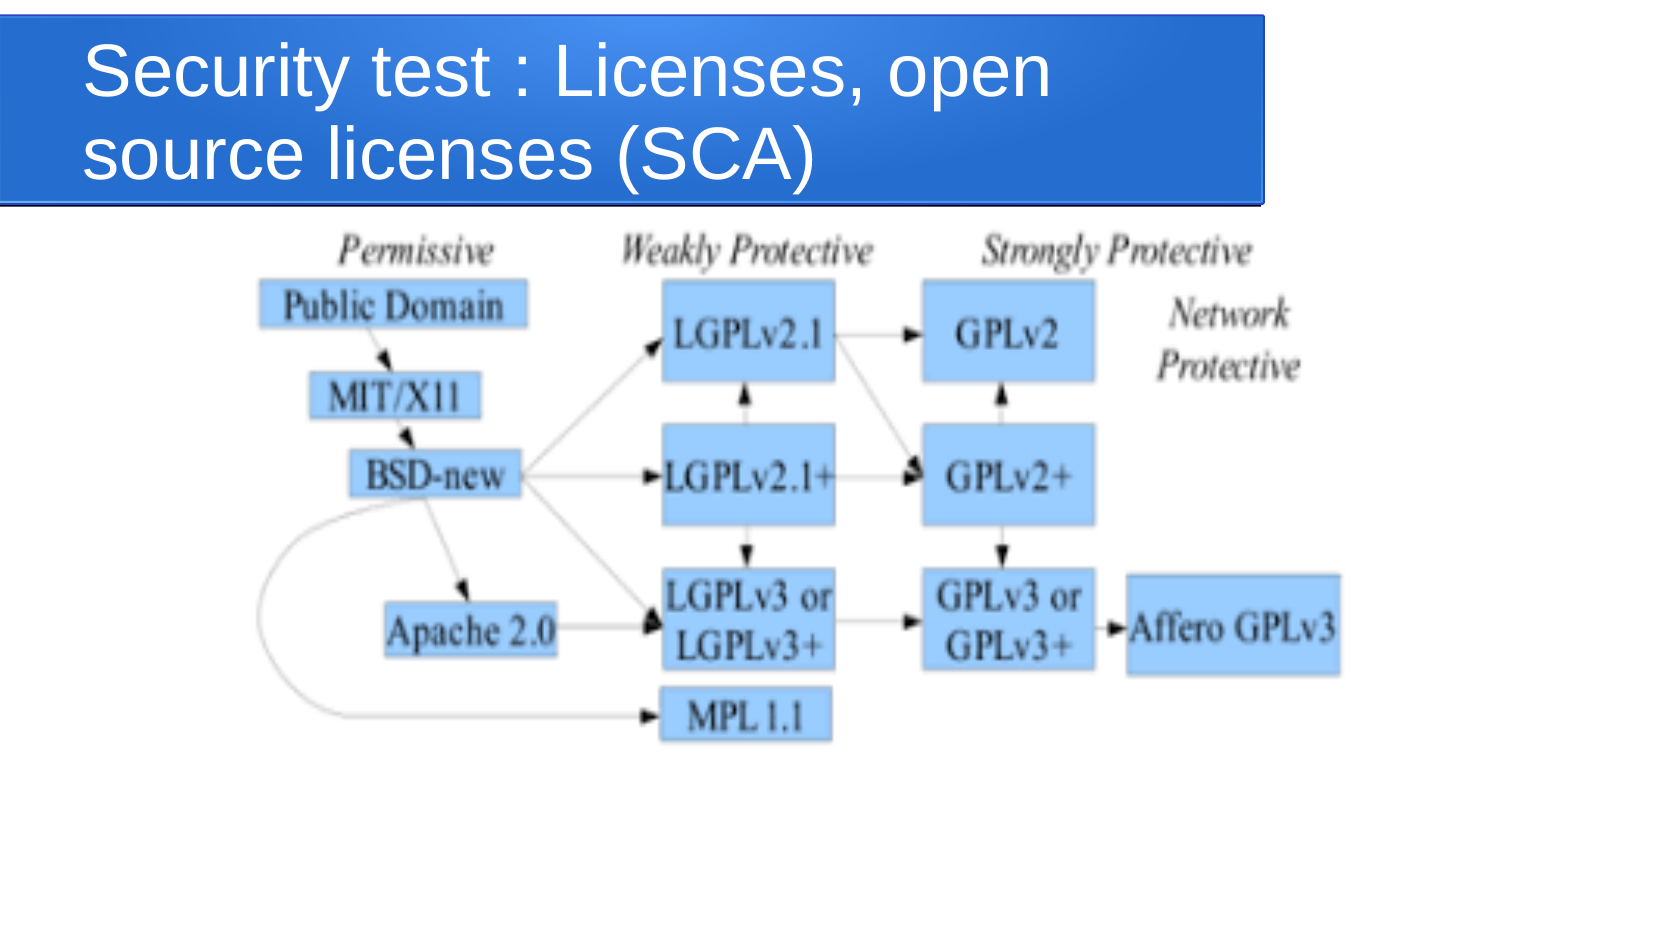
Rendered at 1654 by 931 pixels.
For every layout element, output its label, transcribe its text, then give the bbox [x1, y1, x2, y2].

title Security test : Licenses, open source licenses (SCA) [82, 29, 1235, 196]
picture [245, 224, 1351, 751]
